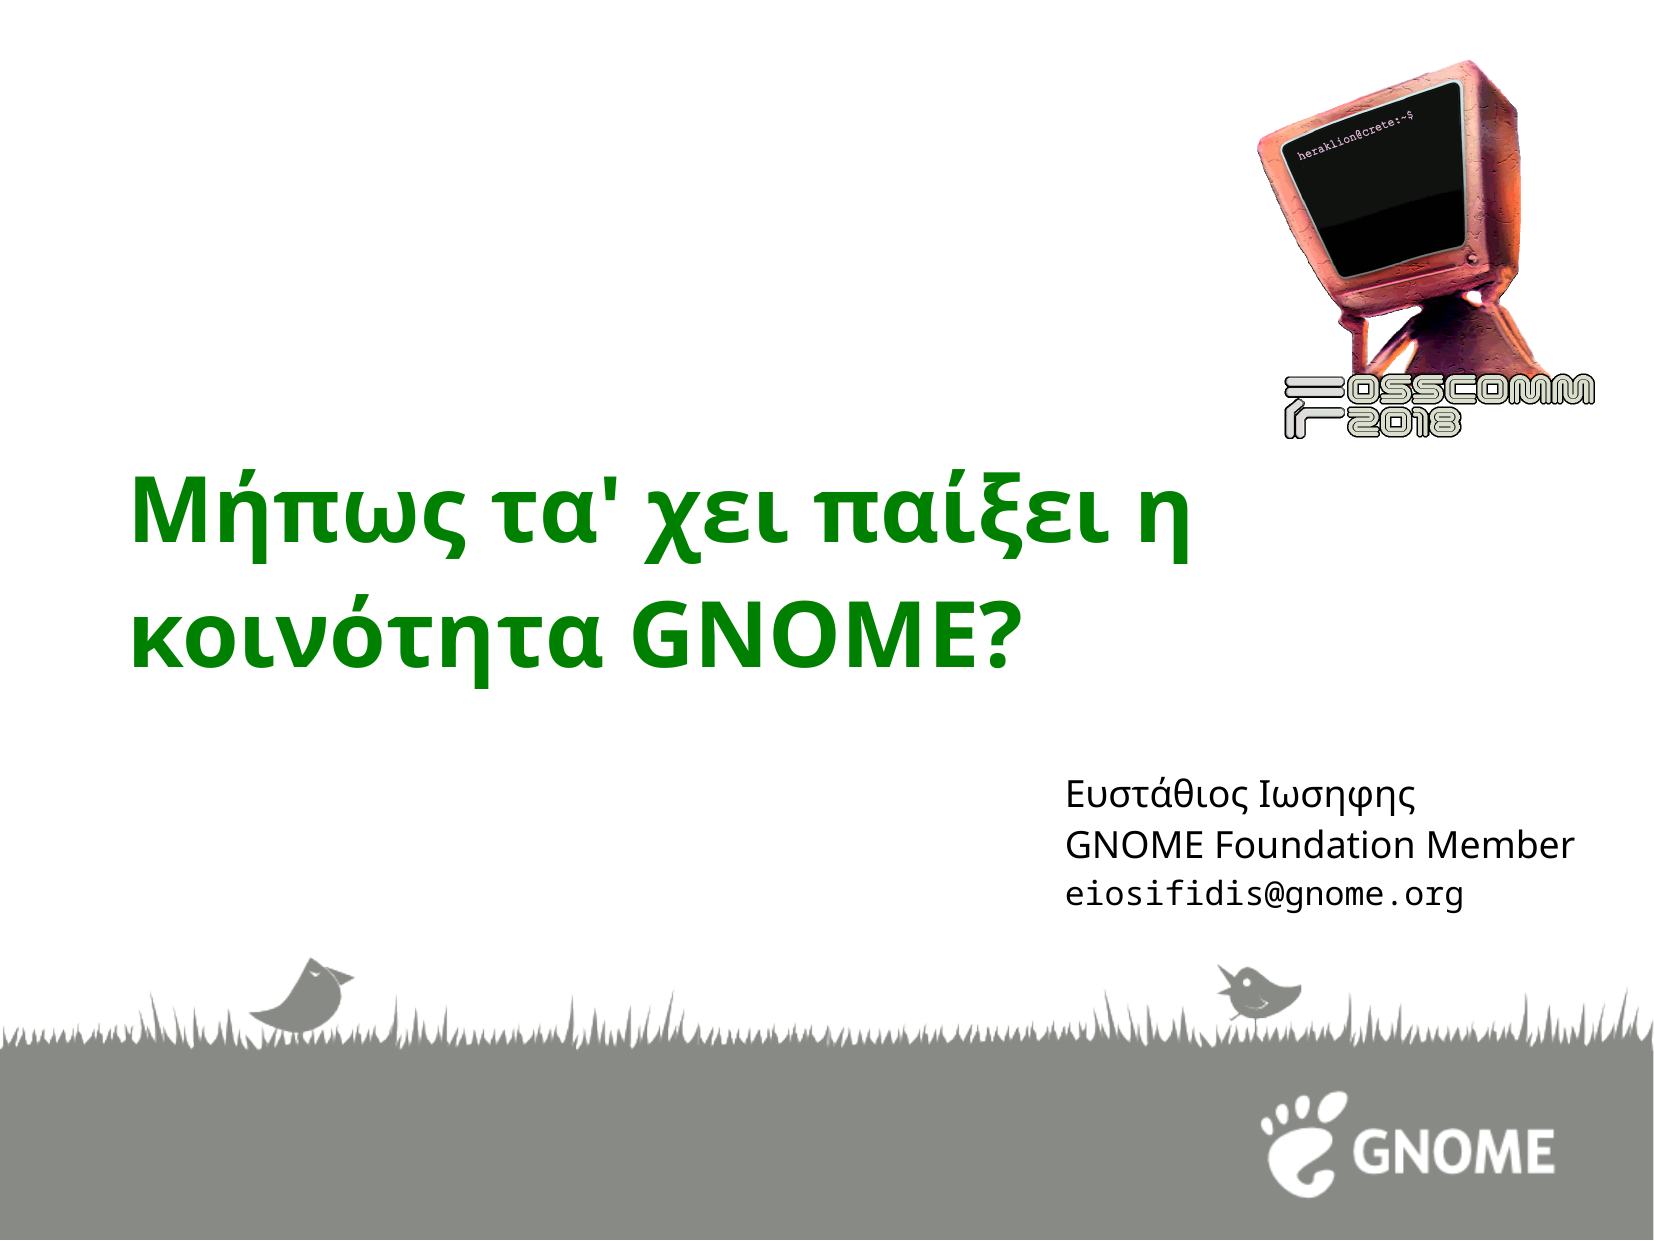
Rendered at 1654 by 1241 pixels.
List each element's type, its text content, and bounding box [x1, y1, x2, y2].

text_box Ευστάθιος Ιωσηφης GNOME Foundation Member eiosifidis@gnome.org [1050, 760, 1651, 911]
picture [0, 0, 1654, 1241]
text_box Μήπως τα' χει παίξει η κοινότητα GNOME? [112, 437, 1463, 703]
